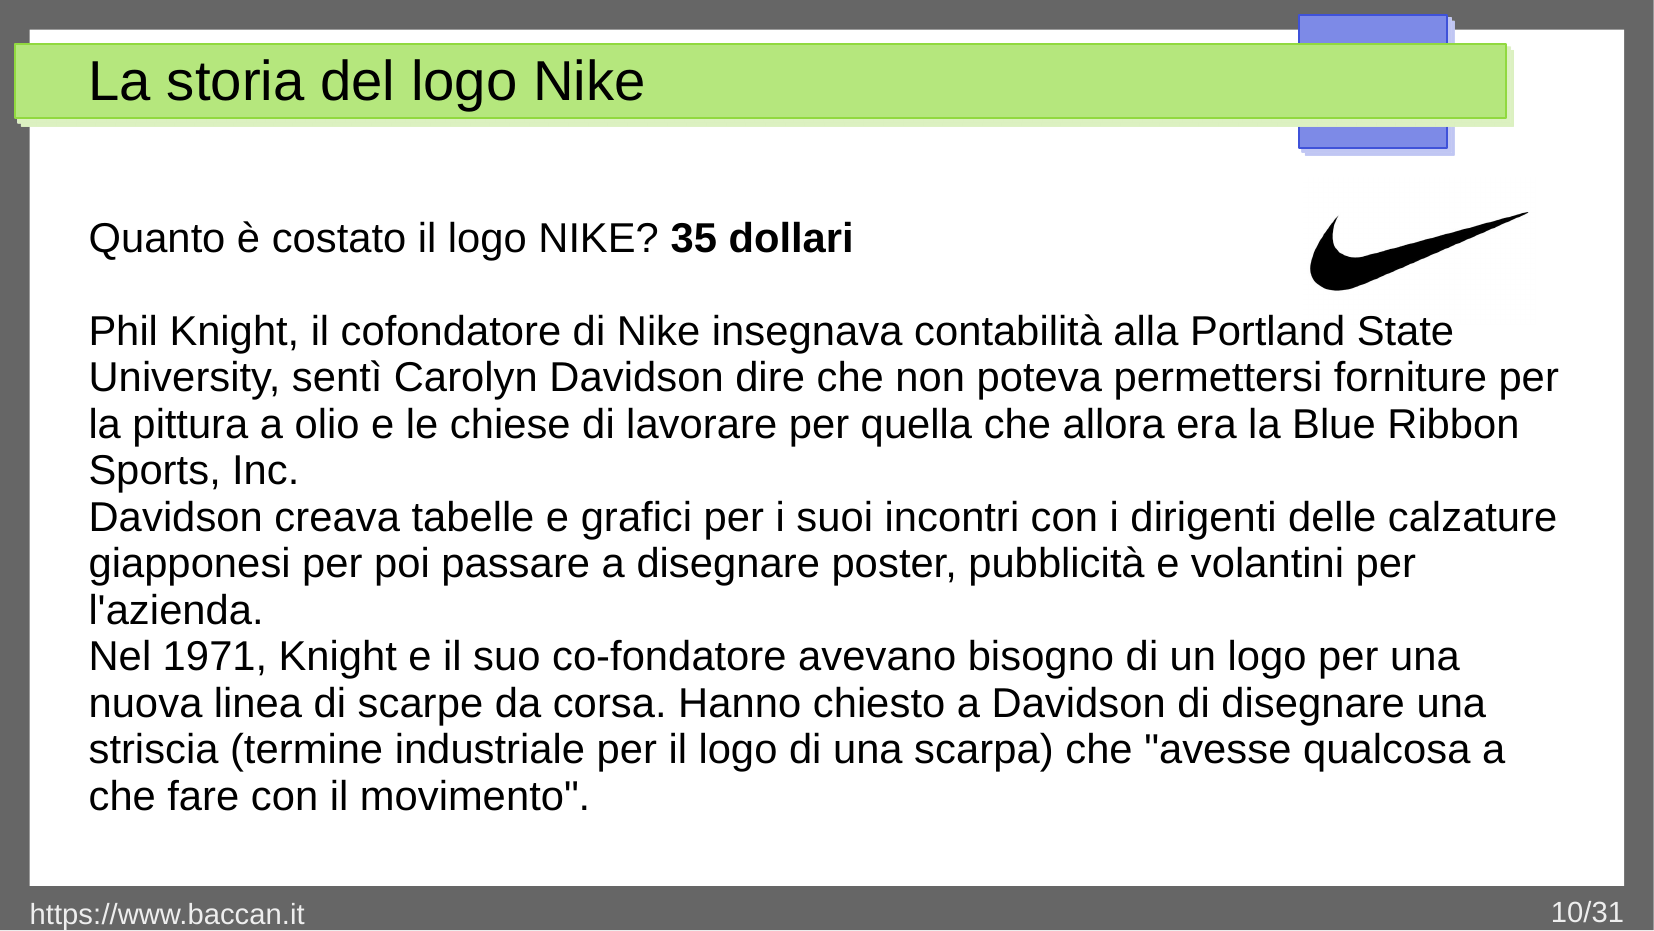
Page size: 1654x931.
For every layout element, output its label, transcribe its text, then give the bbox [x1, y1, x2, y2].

text_box Quanto è costato il logo NIKE? 35 dollari Phil Knight, il cofondatore di Nike insegnava contabilità alla Portland State University, sentì Carolyn Davidson dire che non poteva permettersi forniture per la pittura a olio e le chiese di lavorare per quella che allora era la Blue Ribbon Sports, Inc. Davidson creava tabelle e grafici per i suoi incontri con i dirigenti delle calzature giapponesi per poi passare a disegnare poster, pubblicità e volantini per l'azienda. Nel 1971, Knight e il suo co-fondatore avevano bisogno di un logo per una nuova linea di scarpe da corsa. Hanno chiesto a Davidson di disegnare una striscia (termine industriale per il logo di una scarpa) che "avesse qualcosa a che fare con il movimento". [88, 177, 1565, 857]
title La storia del logo Nike [88, 44, 1506, 119]
